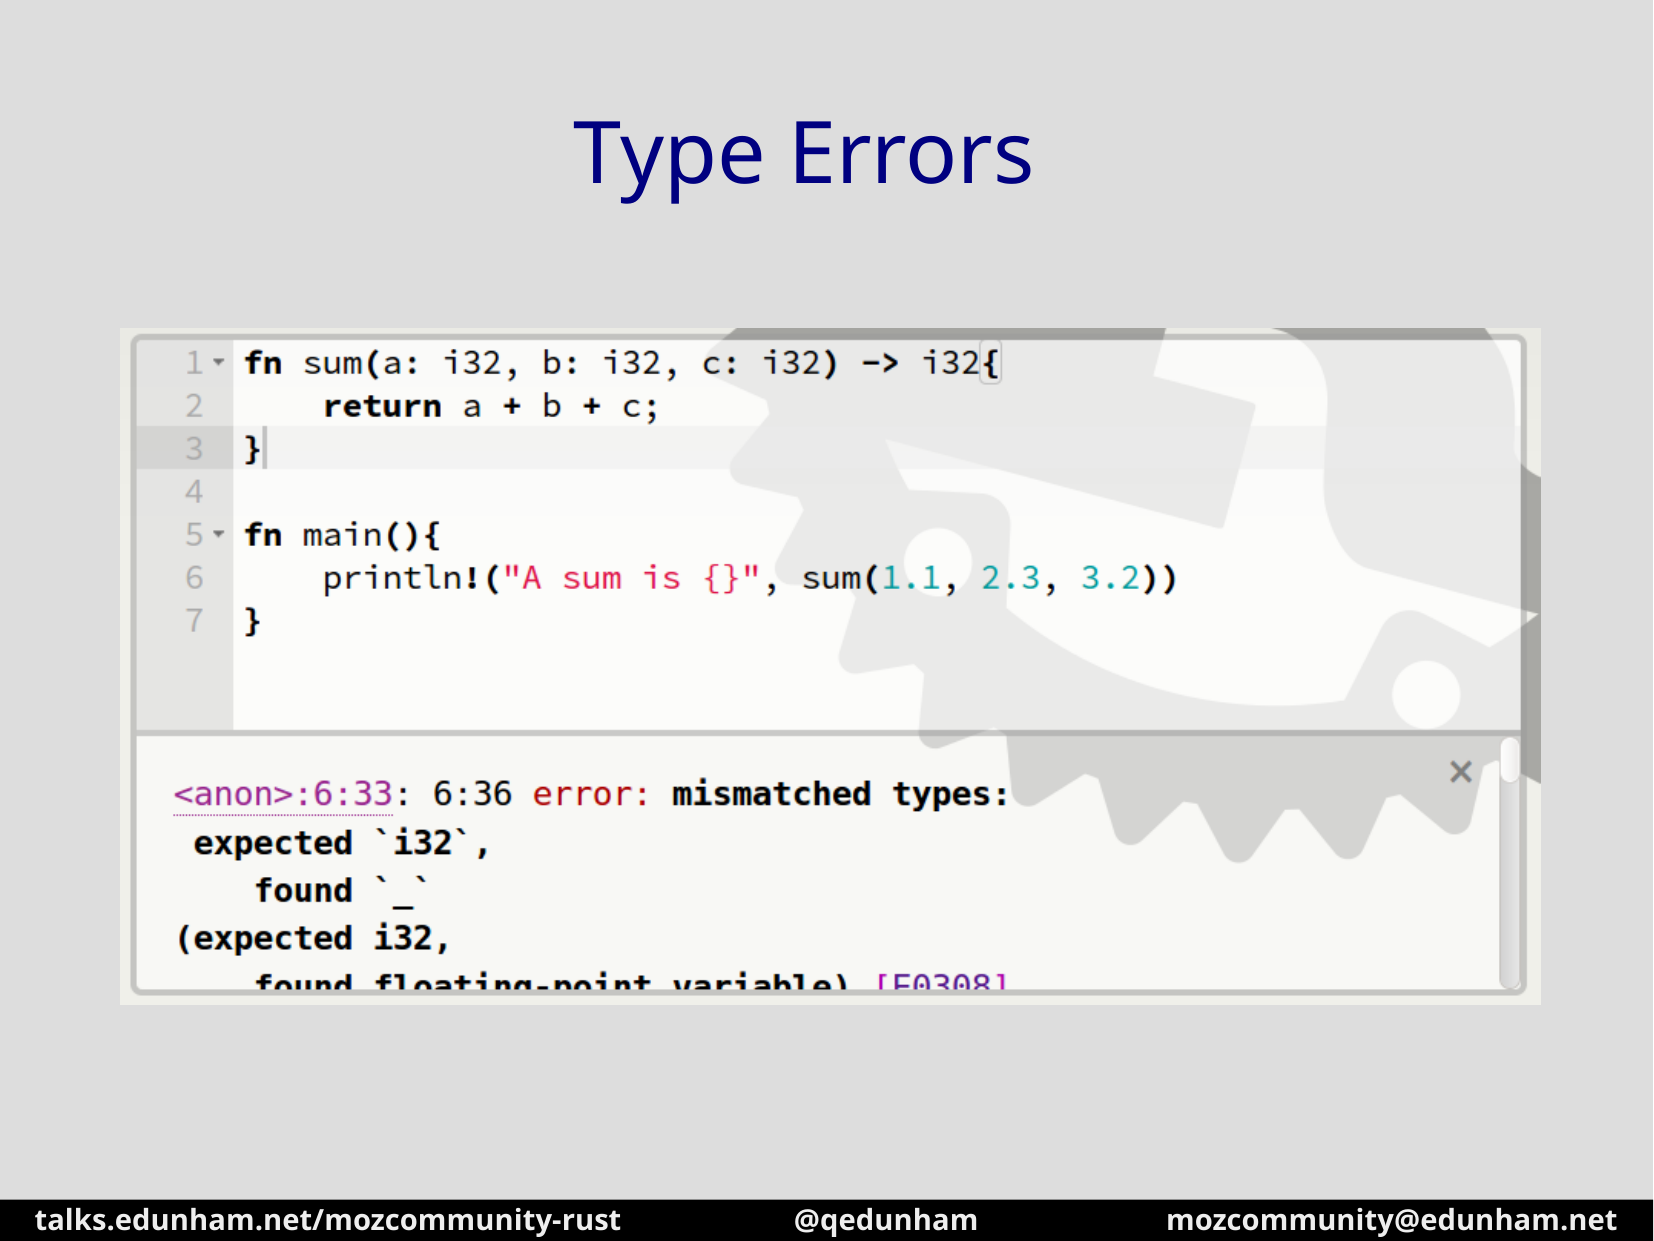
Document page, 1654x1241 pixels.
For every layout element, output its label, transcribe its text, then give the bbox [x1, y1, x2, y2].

picture [120, 328, 1541, 1006]
title Type Errors [15, 47, 1594, 253]
